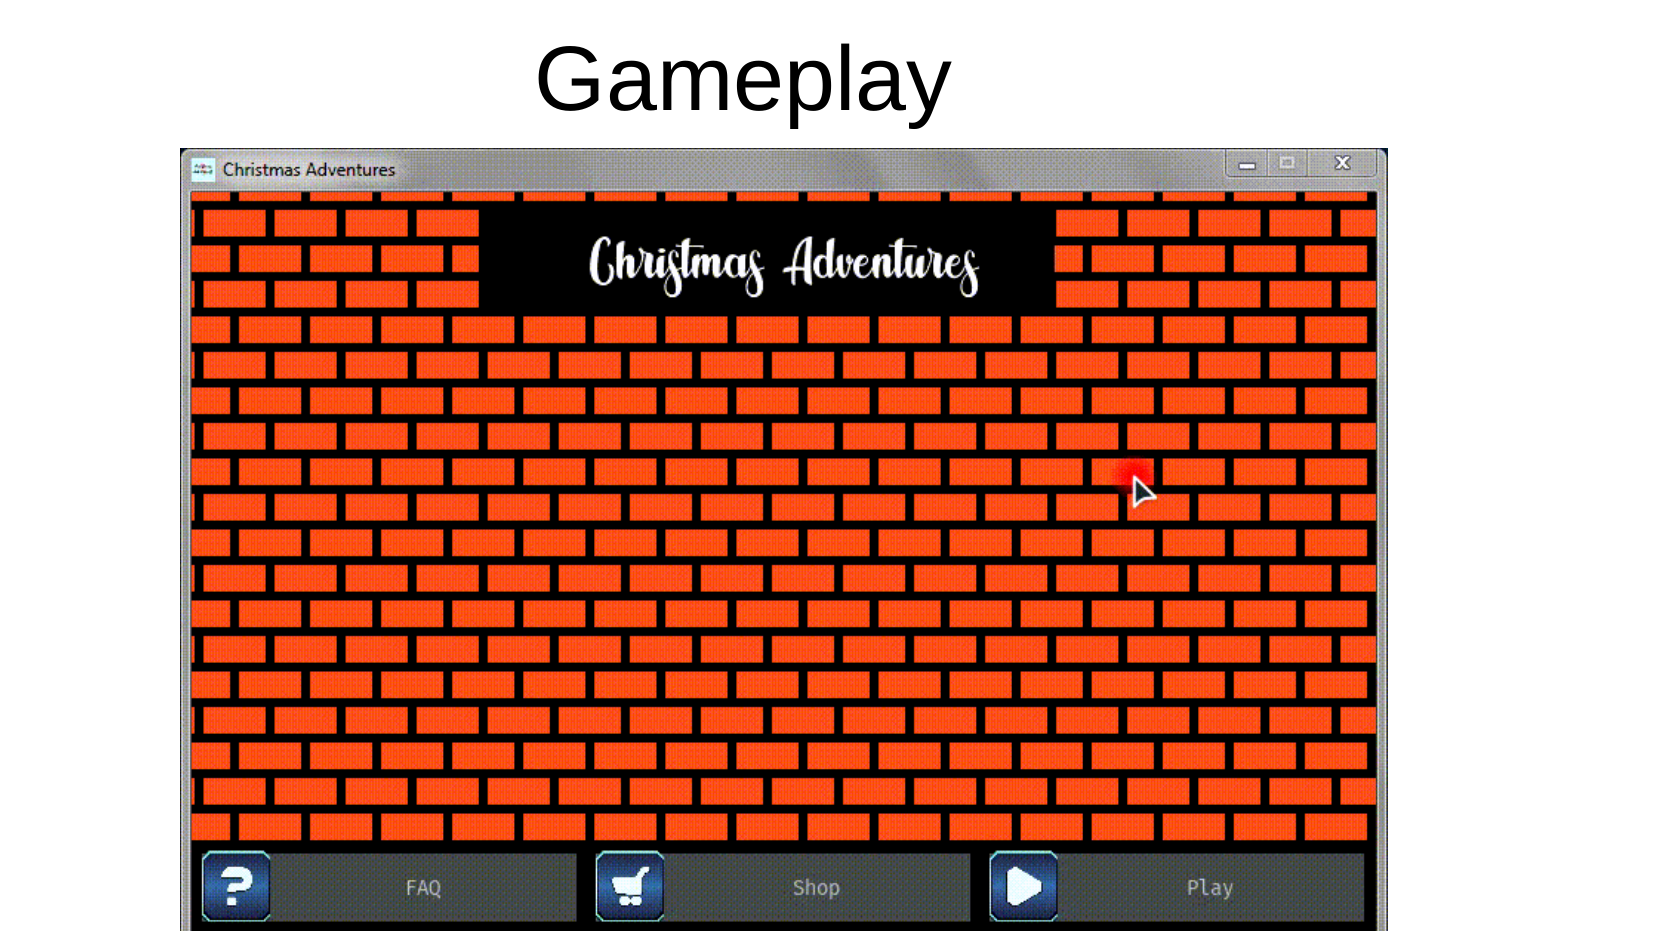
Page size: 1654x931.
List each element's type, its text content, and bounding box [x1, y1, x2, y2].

title Gameplay [0, 0, 1489, 134]
picture [180, 148, 1388, 931]
